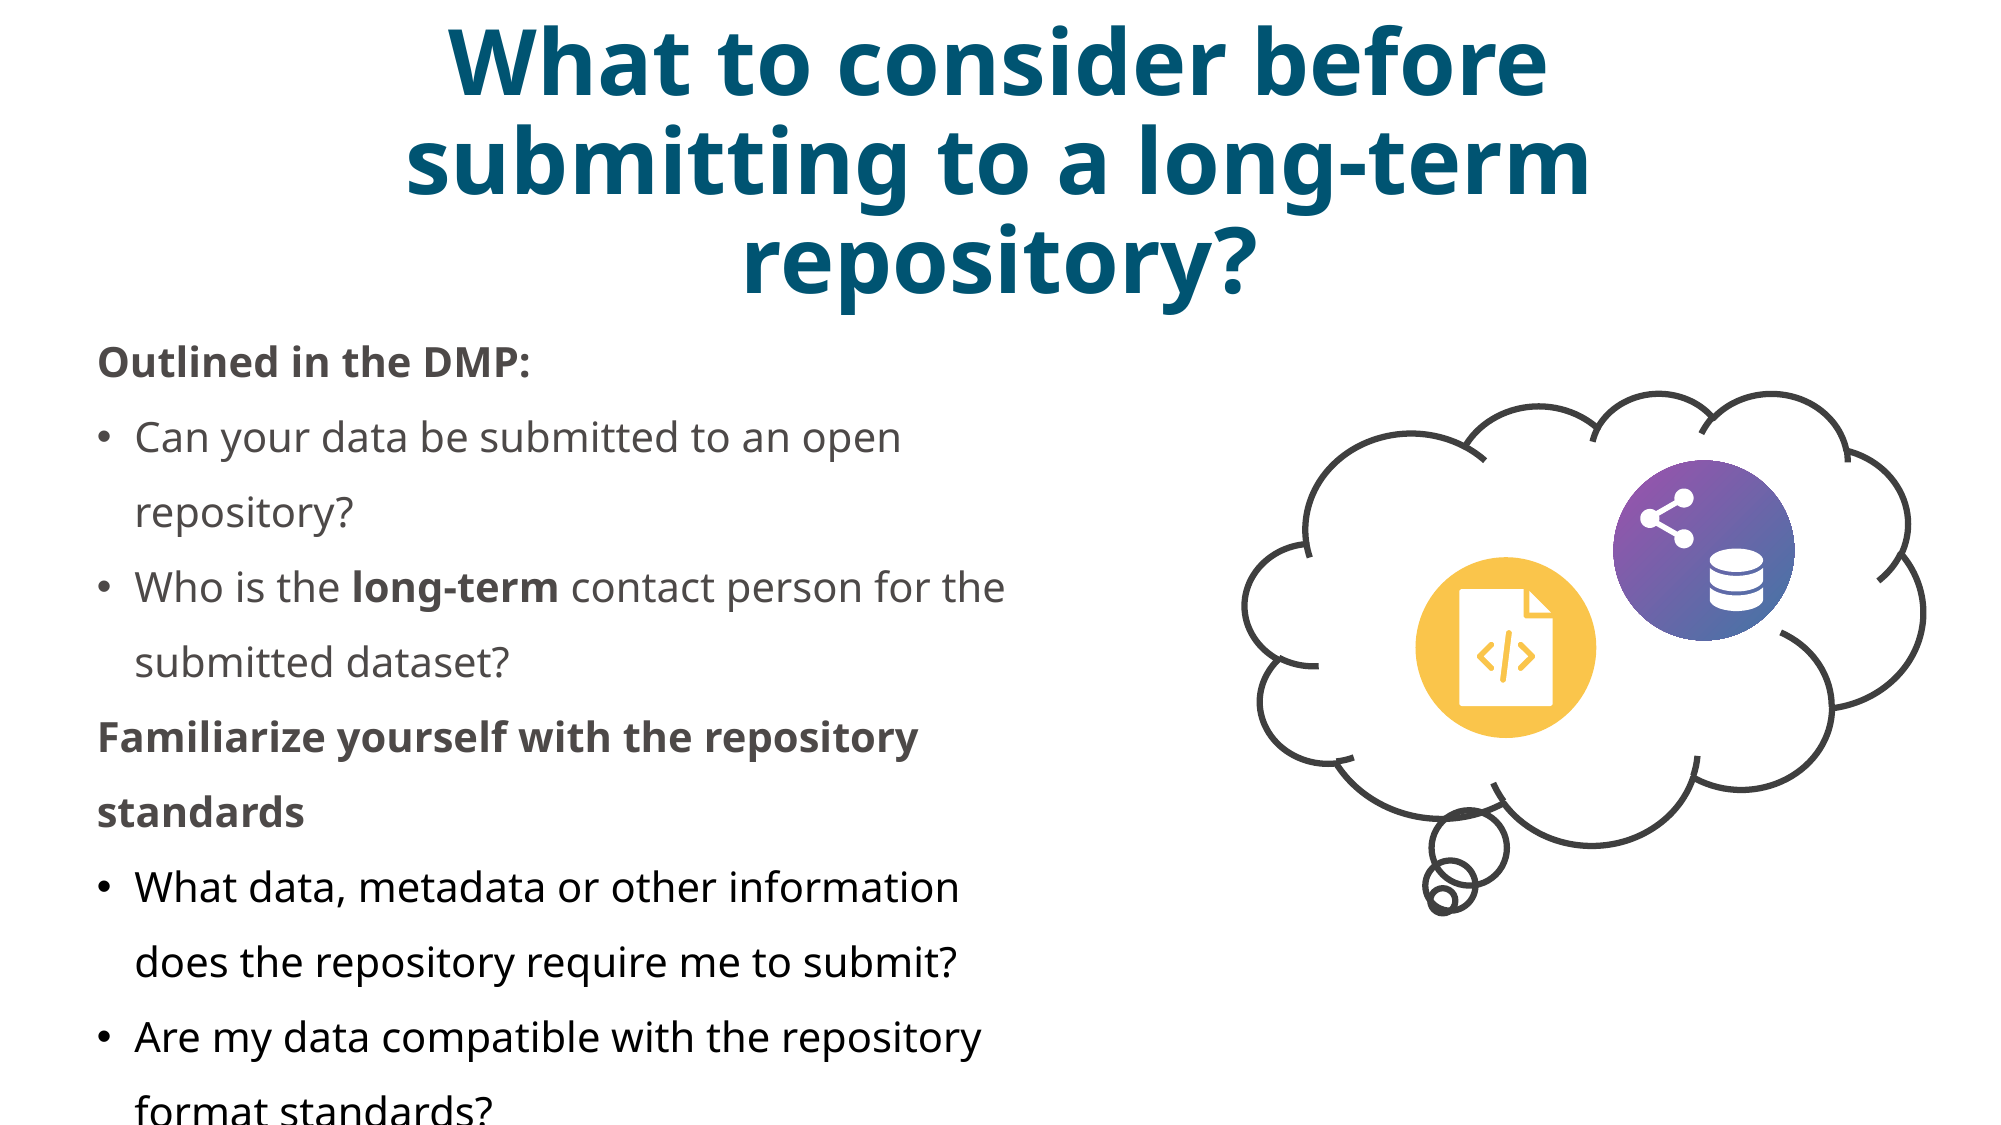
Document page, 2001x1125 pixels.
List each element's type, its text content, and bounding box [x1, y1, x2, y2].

text_box [1613, 460, 1795, 641]
text_box [1415, 557, 1597, 739]
text_box Outlined in the DMP: Can your data be submitted to an open repository? Who is the long-term contact person for the submitted dataset? Familiarize yourself with the repository standards What data, metadata or other information does the repository require me to submit? Are my data compatible with the repository format standards? When should I know which repository I should submit to? Preferably already before the project starts [81, 303, 1058, 1018]
text_box What to consider before submitting to a long-term repository? [137, 56, 1863, 274]
